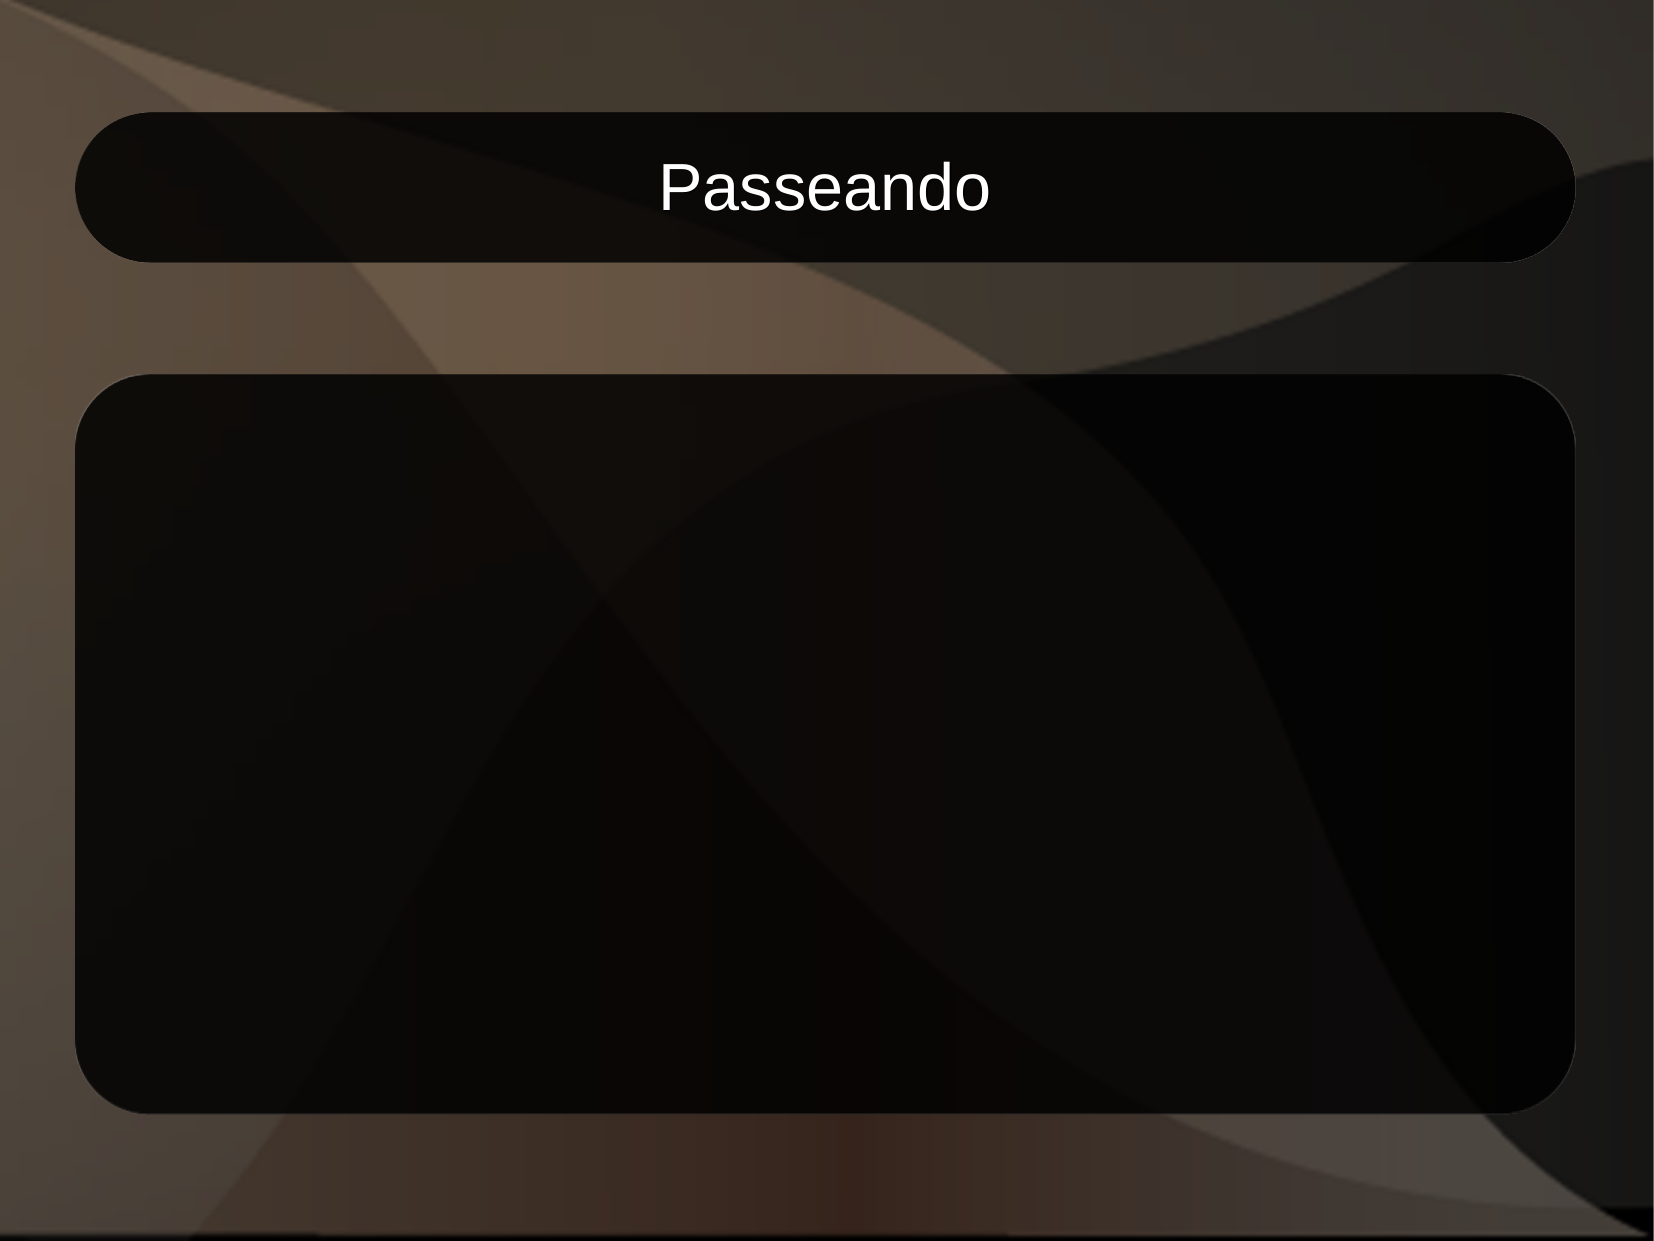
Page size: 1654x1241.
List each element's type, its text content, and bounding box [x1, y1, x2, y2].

picture [0, 0, 1654, 1241]
text_box [75, 375, 1576, 1115]
text_box Passeando [75, 112, 1576, 263]
